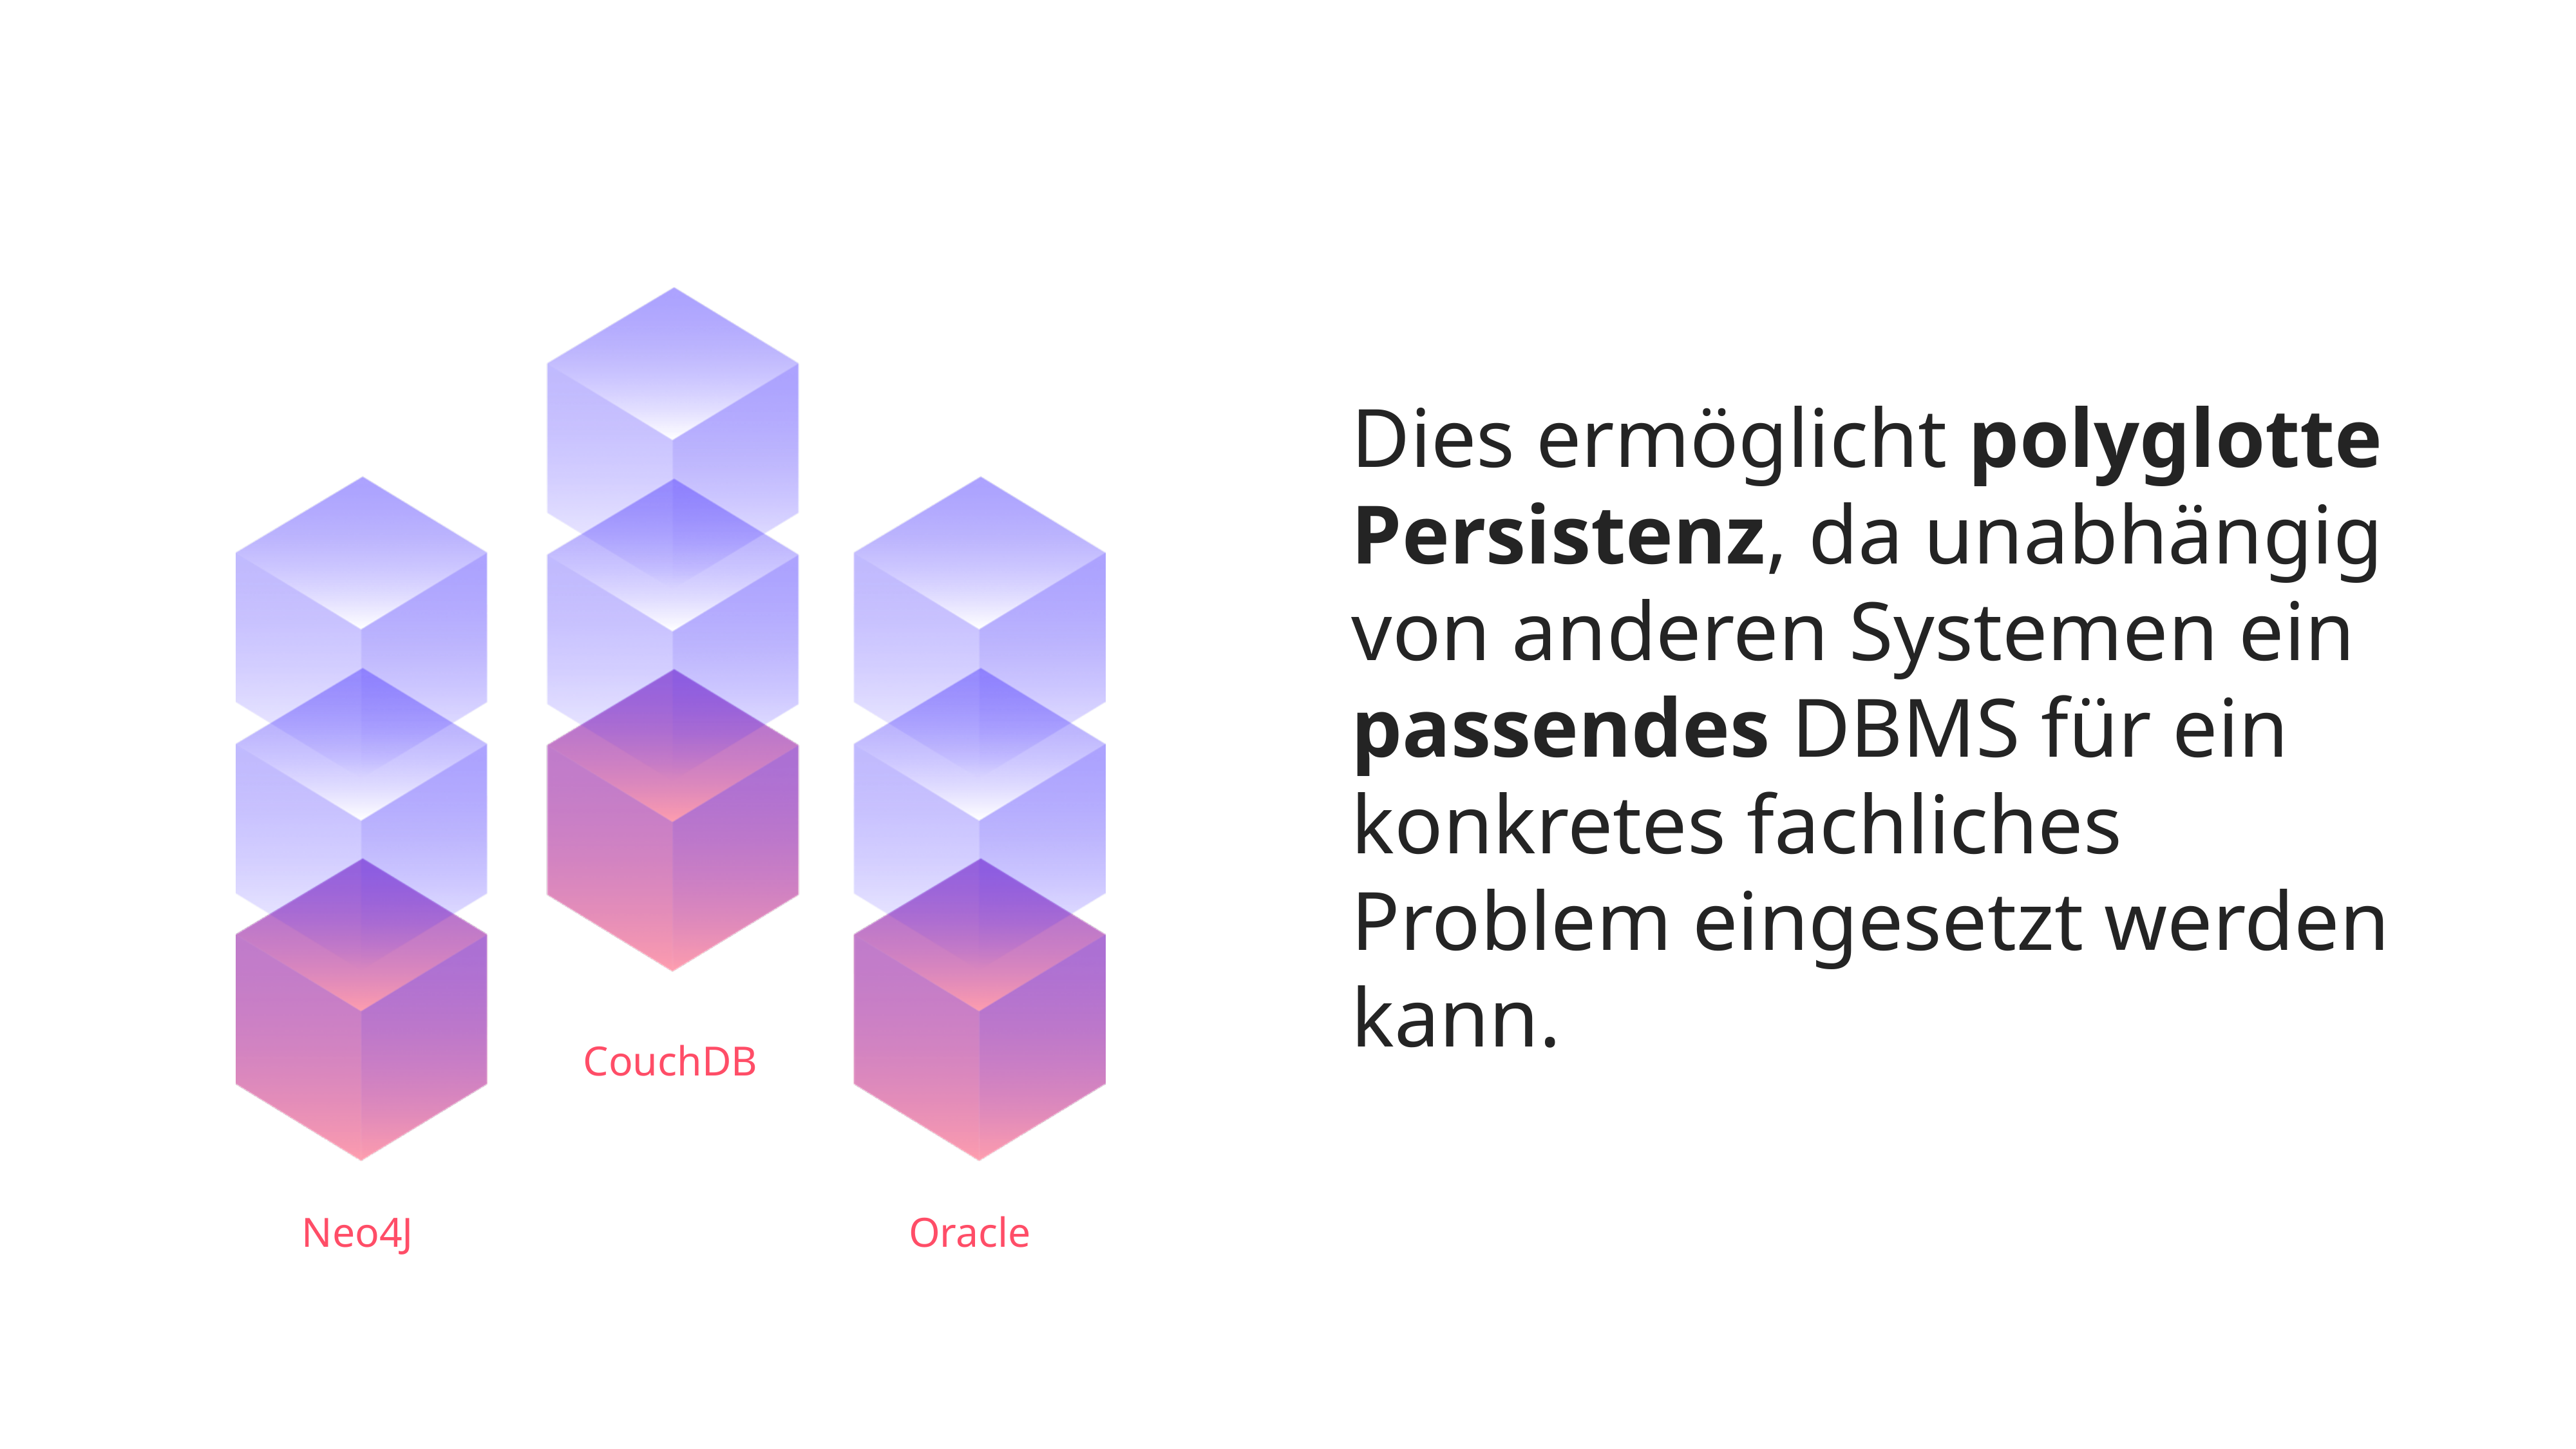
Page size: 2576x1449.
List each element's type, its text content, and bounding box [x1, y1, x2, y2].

list Dies ermöglicht polyglotte Persistenz, da unabhängig von anderen Systemen ein passendes DBMS für ein konkretes fachliches Problem eingesetzt werden kann. [1351, 127, 2423, 1322]
text_box Oracle [903, 1201, 1037, 1260]
text_box Neo4J [296, 1201, 419, 1260]
picture [236, 287, 1106, 1161]
